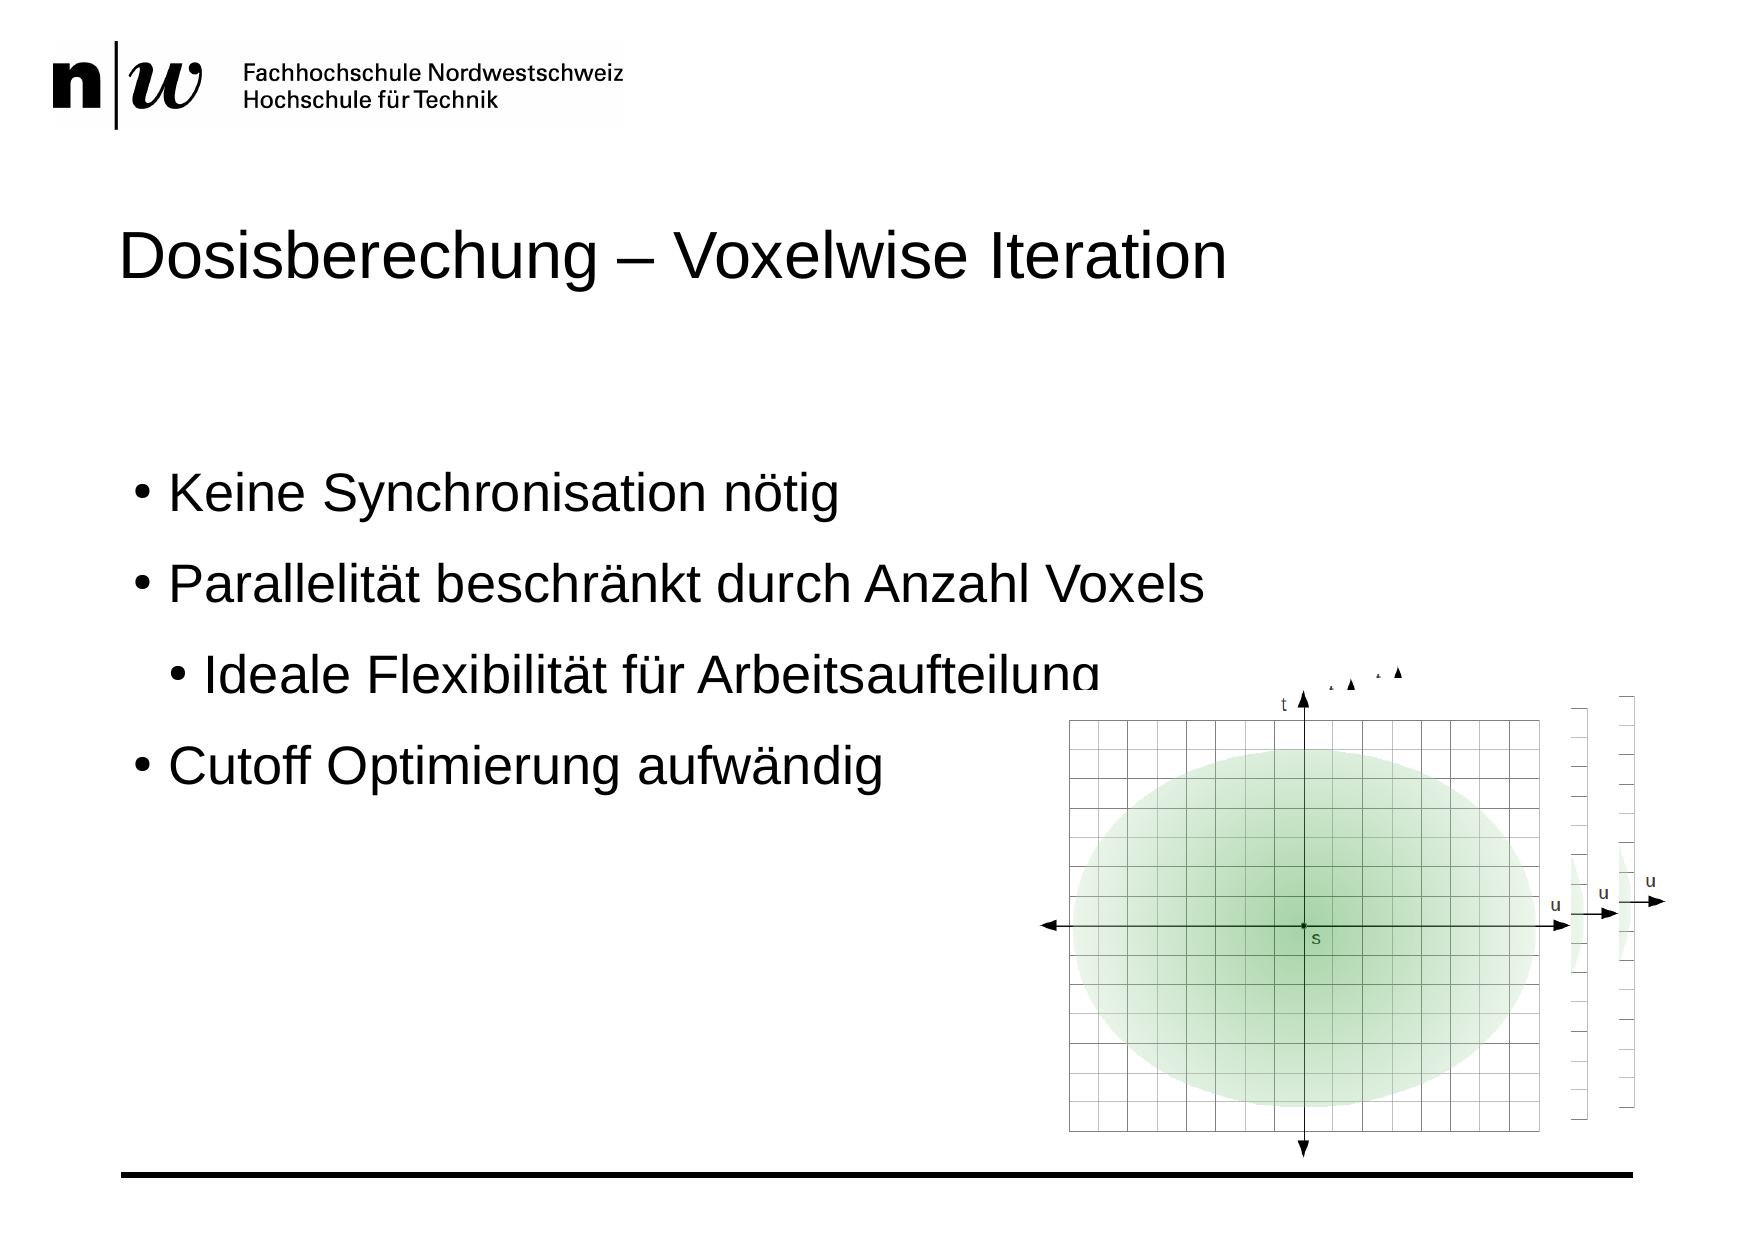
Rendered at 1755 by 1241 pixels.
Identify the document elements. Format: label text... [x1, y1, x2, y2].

text_box Dosisberechung – Voxelwise Iteration [118, 212, 1606, 296]
text_box Keine Synchronisation nötig Parallelität beschränkt durch Anzahl Voxels Ideale Flexibilität für Arbeitsaufteilung Cutoff Optimierung aufwändig [118, 425, 1630, 1146]
picture [53, 41, 623, 130]
picture [1630, 666, 1666, 1134]
picture [1039, 690, 1571, 1158]
